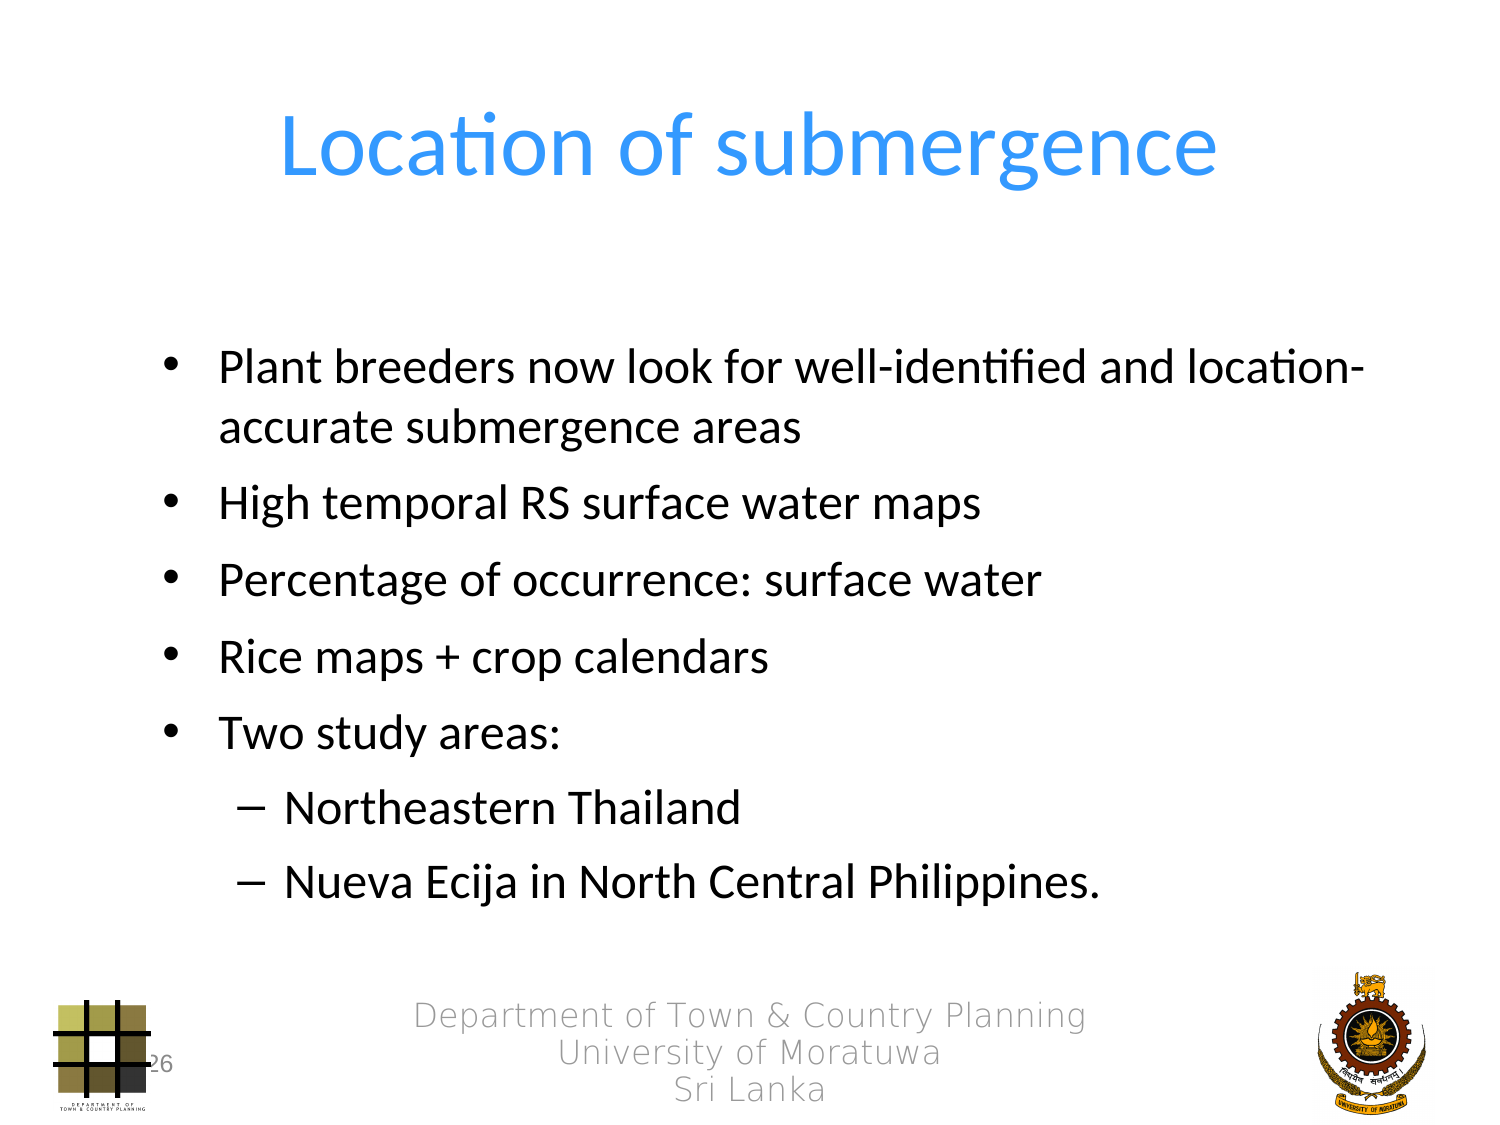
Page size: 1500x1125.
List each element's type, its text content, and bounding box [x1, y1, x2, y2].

picture [53, 1000, 147, 1111]
list Plant breeders now look for well-identified and location-accurate submergence areas High temporal RS surface water maps Percentage of occurrence: surface water Rice maps + crop calendars Two study areas: Northeastern Thailand Nueva Ecija in North Central Philippines. [147, 325, 1500, 1125]
title Location of submergence [75, 21, 1426, 257]
